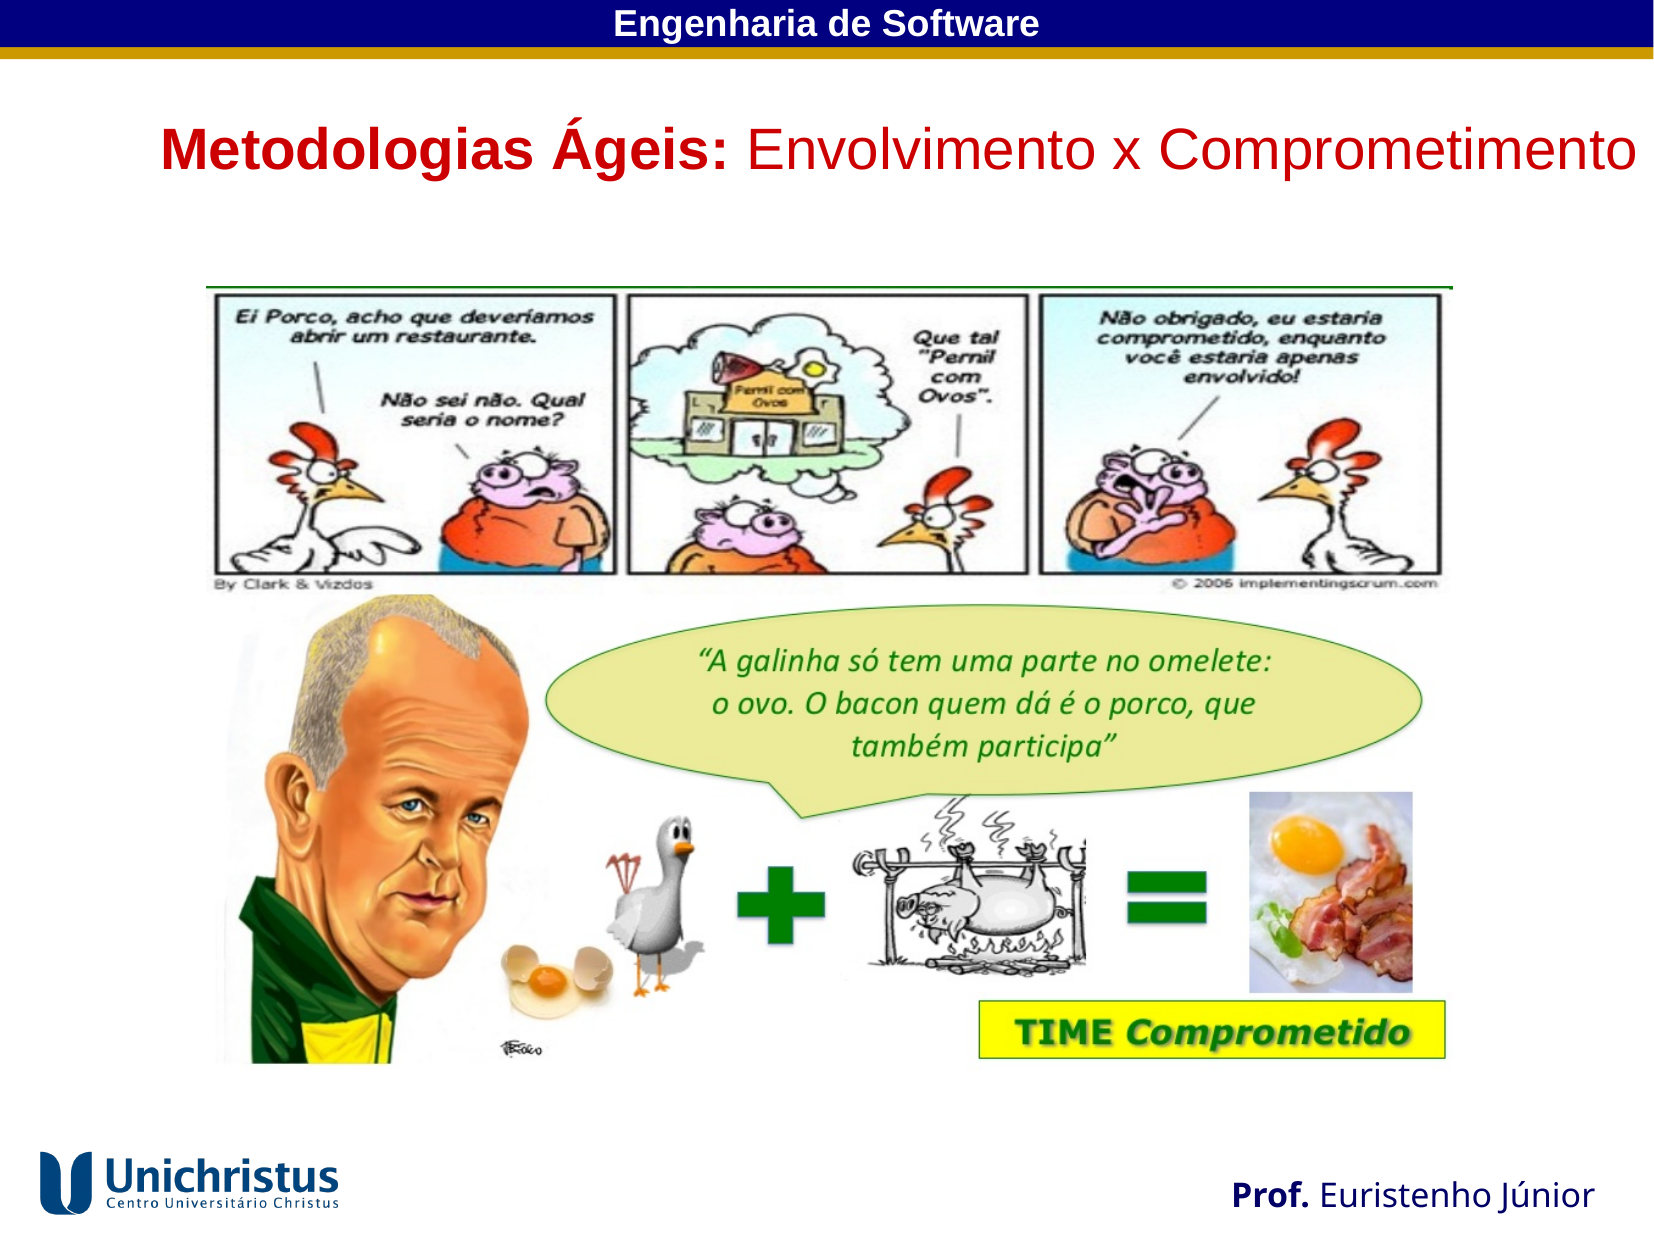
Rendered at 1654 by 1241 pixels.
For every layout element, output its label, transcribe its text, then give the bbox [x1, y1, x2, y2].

text_box [0, 48, 1654, 60]
text_box Prof. Euristenho Júnior [1216, 1163, 1654, 1224]
text_box Engenharia de Software [0, 0, 1654, 48]
picture [206, 286, 1453, 1087]
text_box Metodologias Ágeis: Envolvimento x Comprometimento [145, 109, 1654, 189]
picture [35, 1148, 343, 1217]
